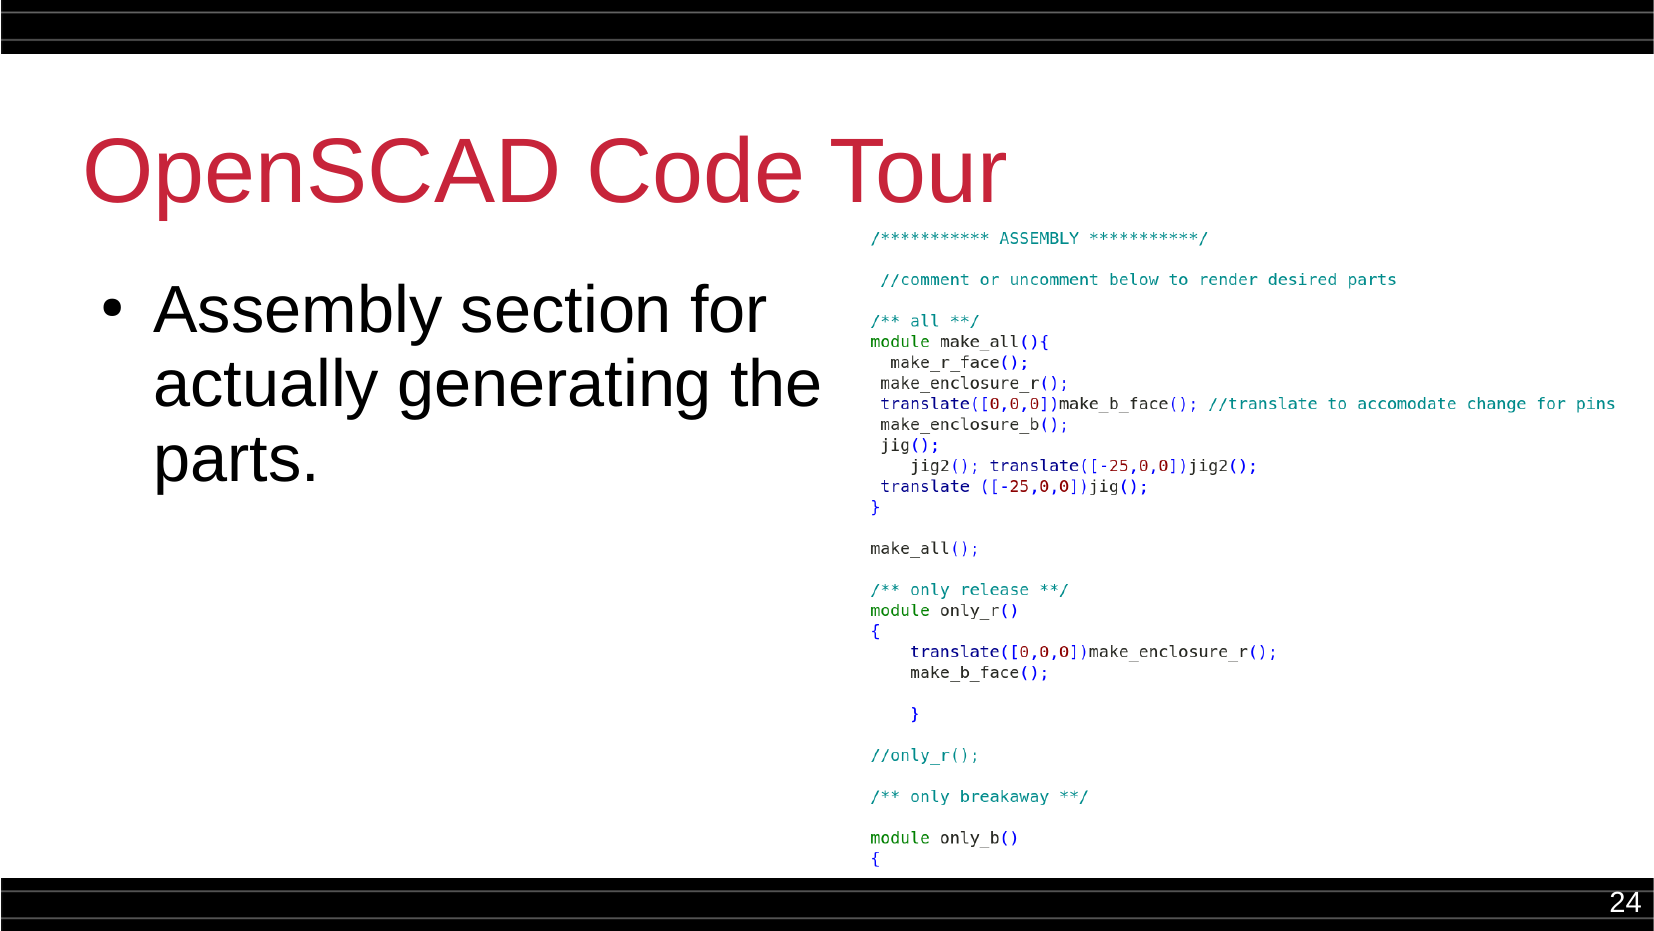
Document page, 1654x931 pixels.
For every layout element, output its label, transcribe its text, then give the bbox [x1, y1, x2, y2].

title OpenSCAD Code Tour [82, 92, 1571, 249]
picture [1, 878, 1654, 931]
picture [870, 217, 1639, 867]
list Assembly section for actually generating the parts. [82, 271, 870, 758]
picture [1, 0, 1654, 54]
